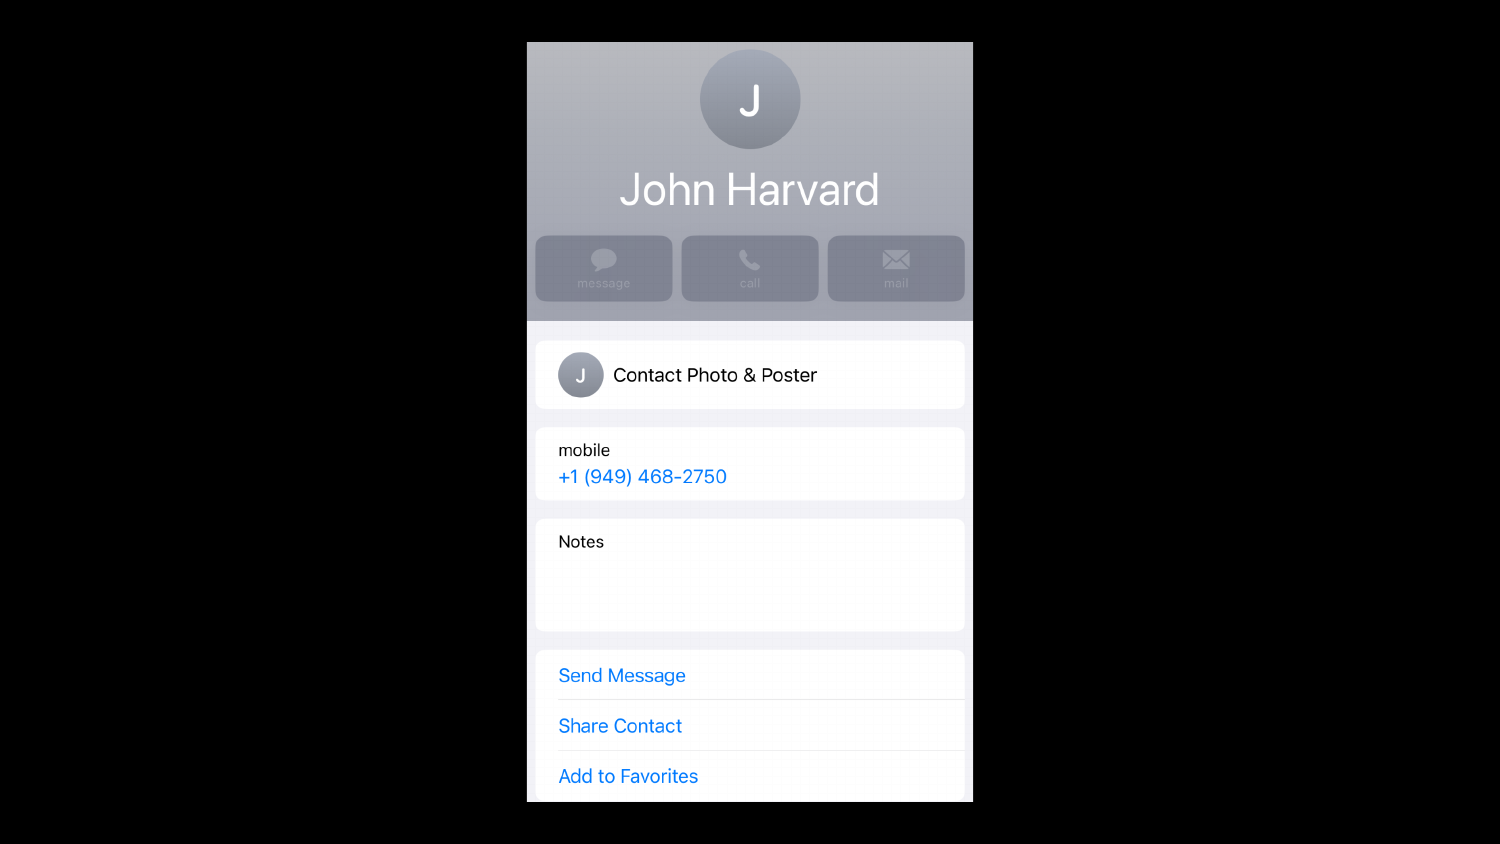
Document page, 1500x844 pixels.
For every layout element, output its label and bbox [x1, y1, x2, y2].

picture [526, 42, 974, 802]
